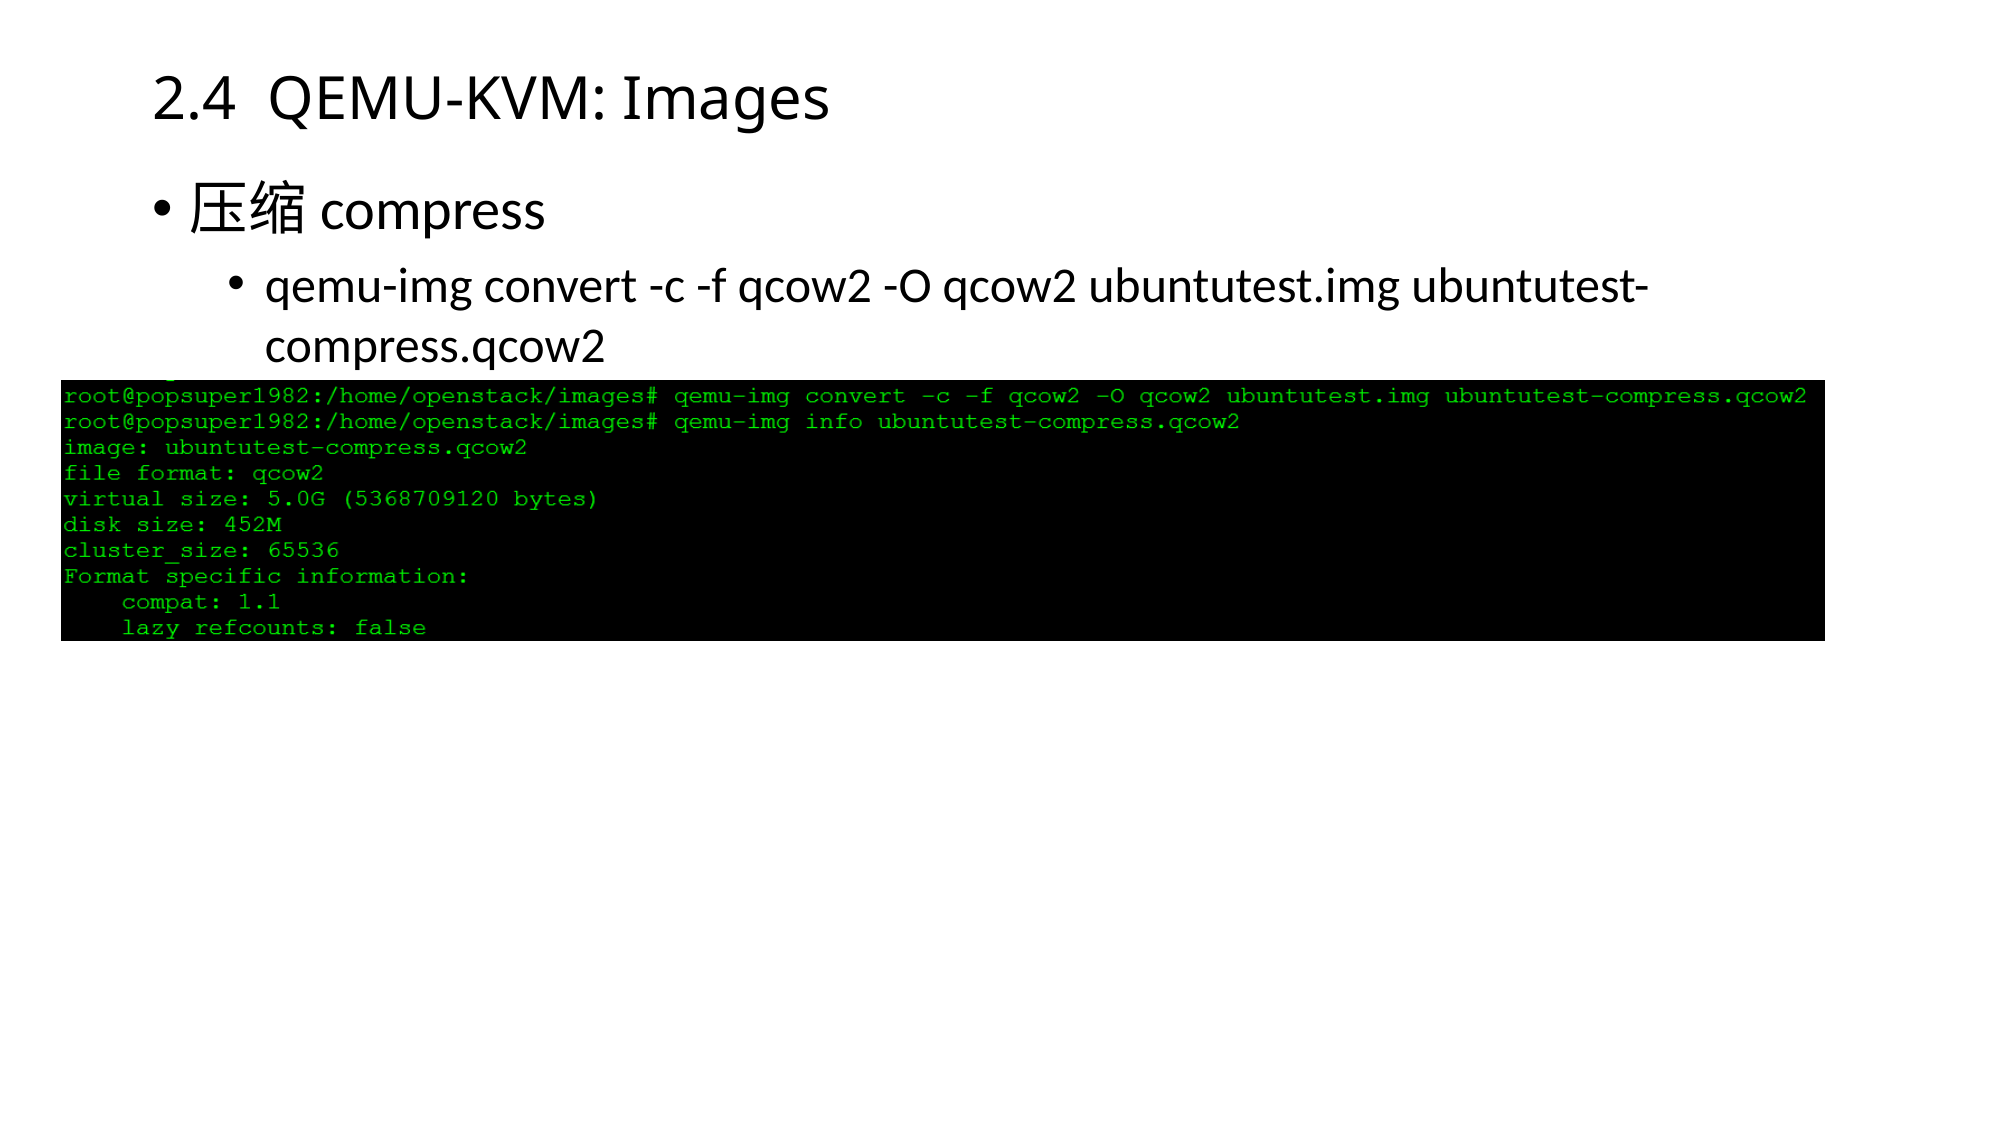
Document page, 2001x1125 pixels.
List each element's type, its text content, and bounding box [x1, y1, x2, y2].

title 2.4 QEMU-KVM: Images [137, 59, 1863, 140]
list 压缩compress qemu-img convert -c -f qcow2 -O qcow2 ubuntutest.img ubuntutest-compress.qcow2 [137, 171, 1863, 1014]
picture [61, 380, 1825, 642]
